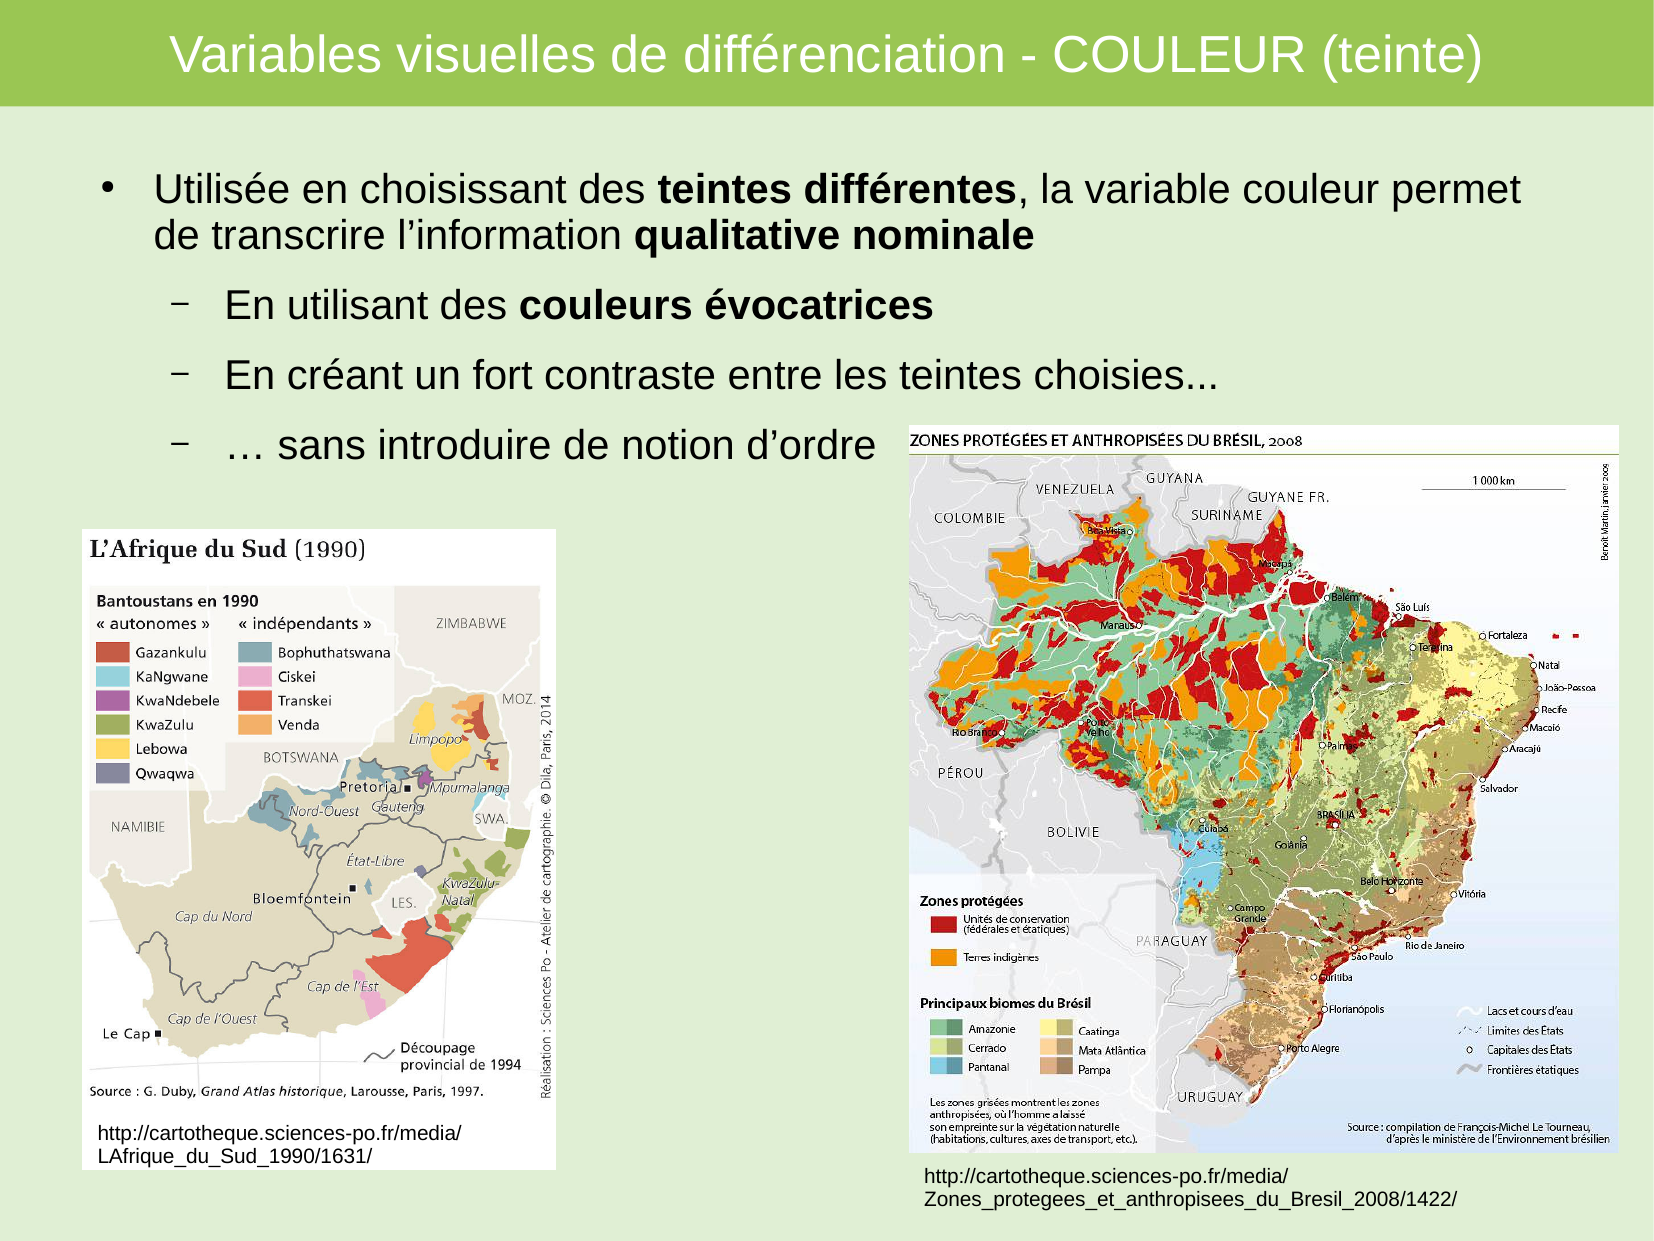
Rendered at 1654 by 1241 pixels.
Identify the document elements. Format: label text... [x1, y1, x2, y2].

title Variables visuelles de différenciation - COULEUR (teinte) [82, 19, 1571, 89]
picture [82, 529, 556, 1113]
text_box http://cartotheque.sciences-po.fr/media/Zones_protegees_et_anthropisees_du_Bresil_2008/1422/ [909, 1157, 1630, 1229]
picture [909, 425, 1619, 1153]
text_box http://cartotheque.sciences-po.fr/media/LAfrique_du_Sud_1990/1631/ [82, 1113, 556, 1176]
list Utilisée en choisissant des teintes différentes, la variable couleur permet de transcrire l’information qualitative nominale En utilisant des couleurs évocatrices En créant un fort contraste entre les teintes choisies... … sans introduire de notion d’ordre [82, 165, 1571, 1193]
